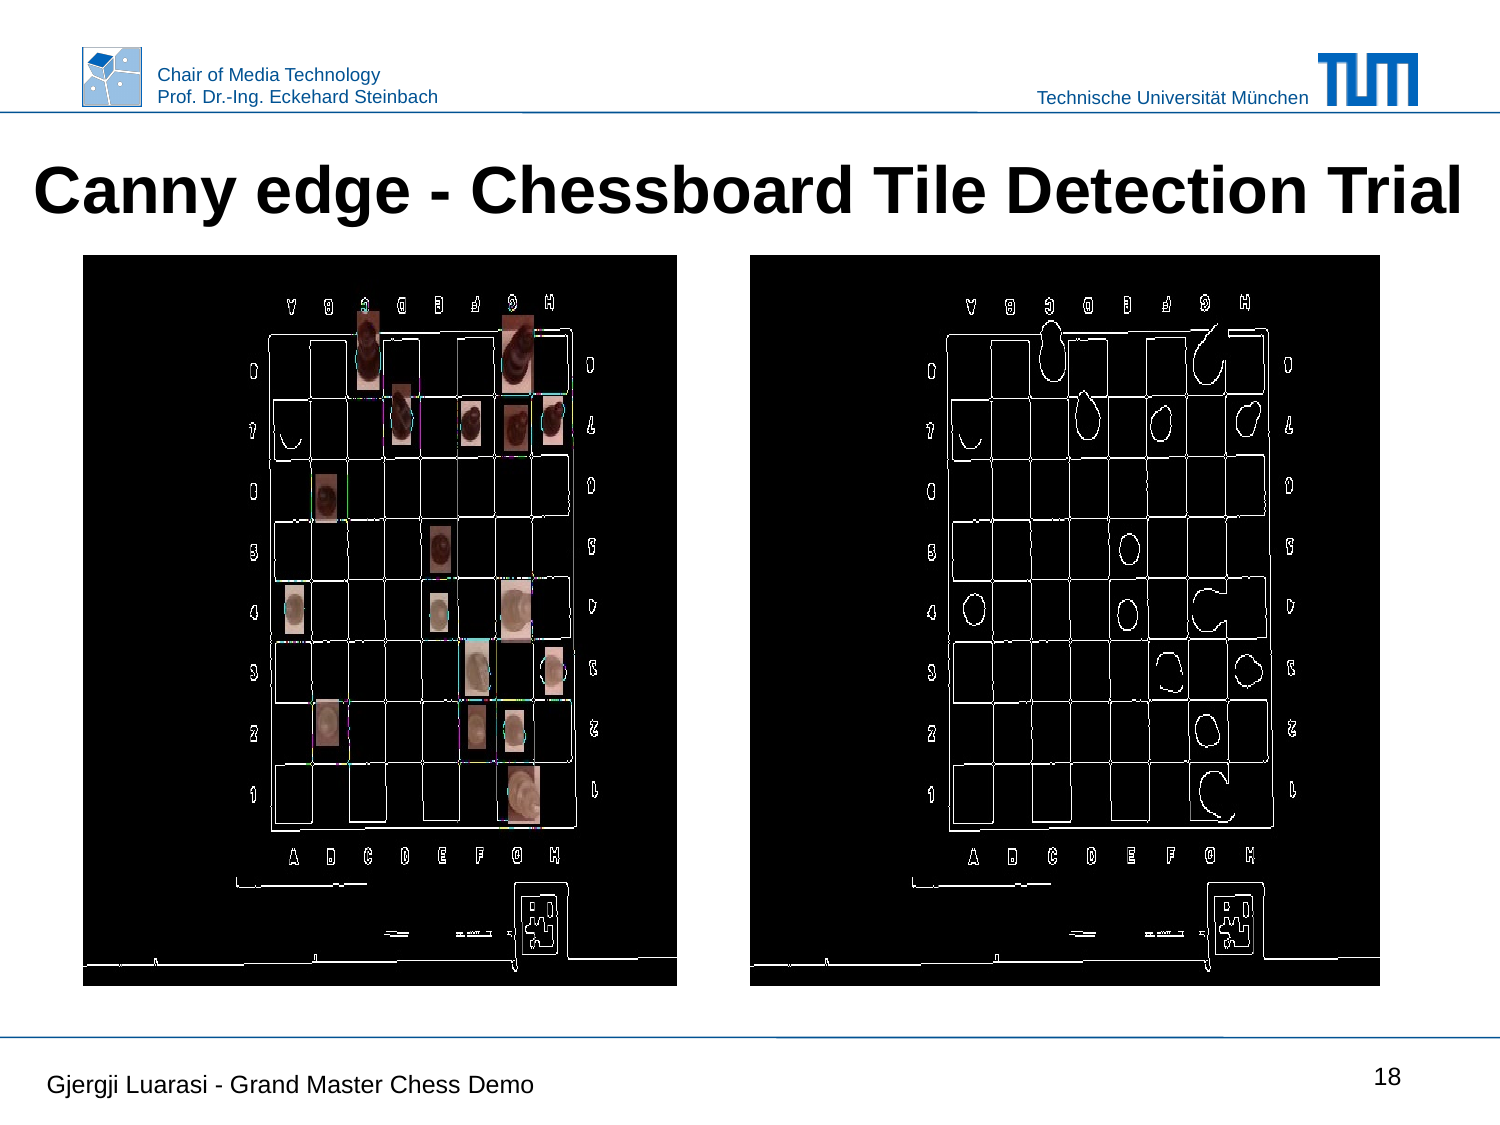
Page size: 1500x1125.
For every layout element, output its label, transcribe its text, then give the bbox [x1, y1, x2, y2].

picture [1318, 53, 1418, 106]
title Canny edge - Chessboard Tile Detection Trial [18, 139, 1490, 239]
picture [83, 255, 677, 986]
picture [82, 47, 142, 107]
slide_number <number> [1220, 1050, 1417, 1100]
text_box Gjergji Luarasi - Grand Master Chess Demo [31, 1053, 845, 1114]
picture [750, 255, 1380, 986]
